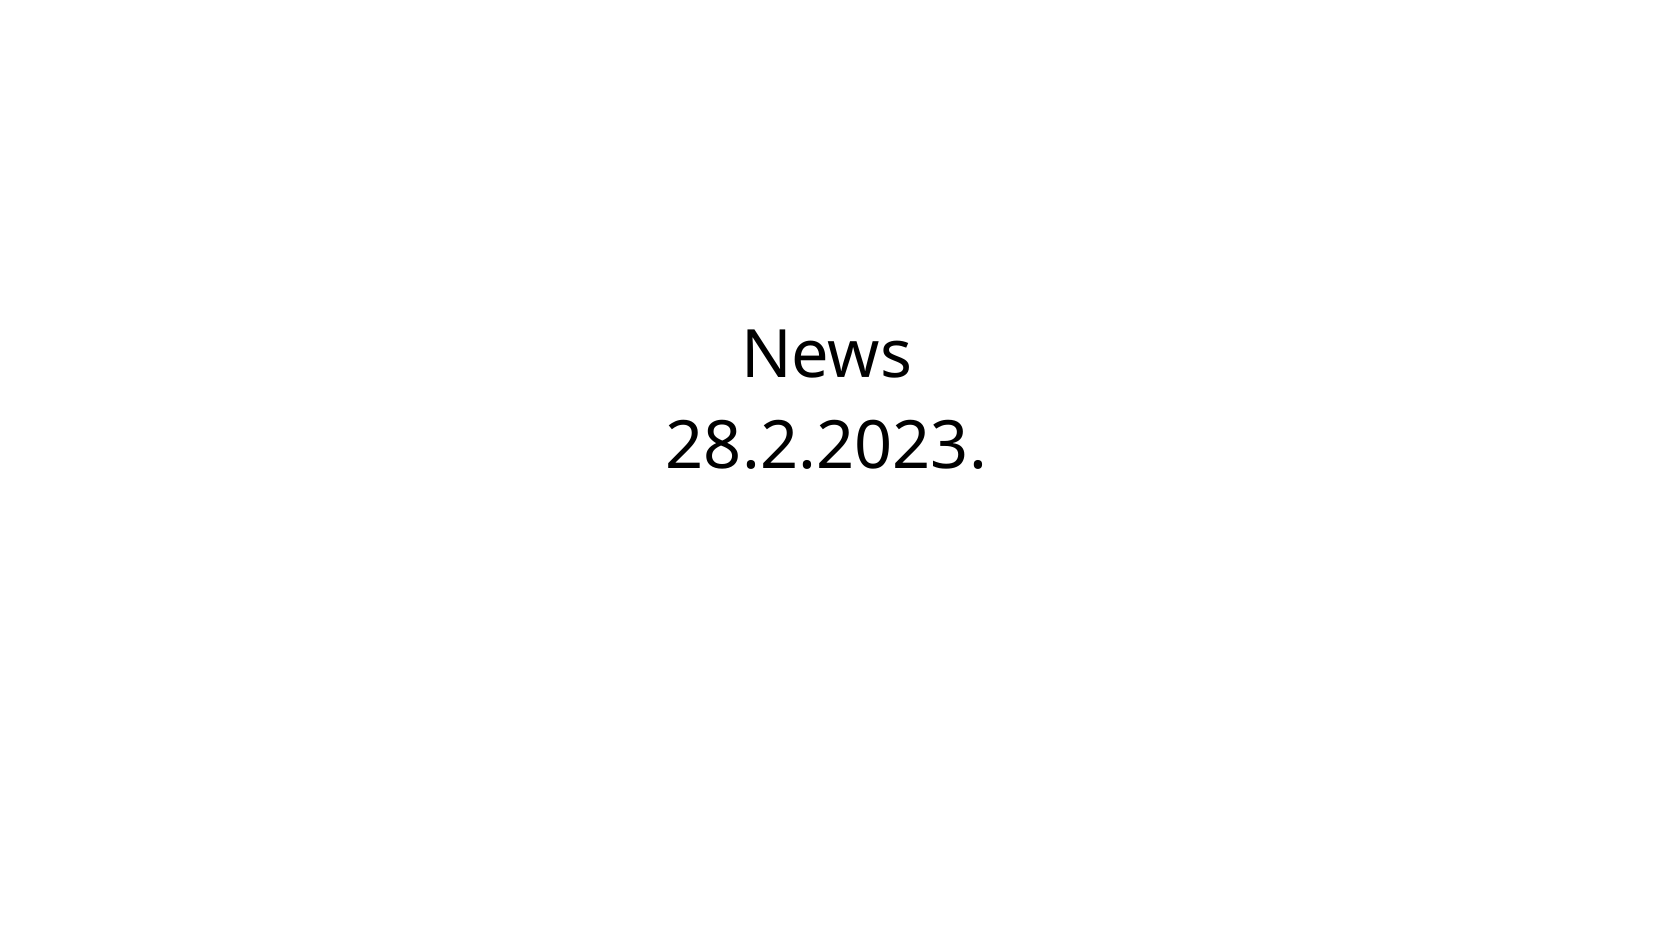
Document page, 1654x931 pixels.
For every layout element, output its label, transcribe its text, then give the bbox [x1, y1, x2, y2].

subtitle News 28.2.2023. [82, 37, 1571, 757]
